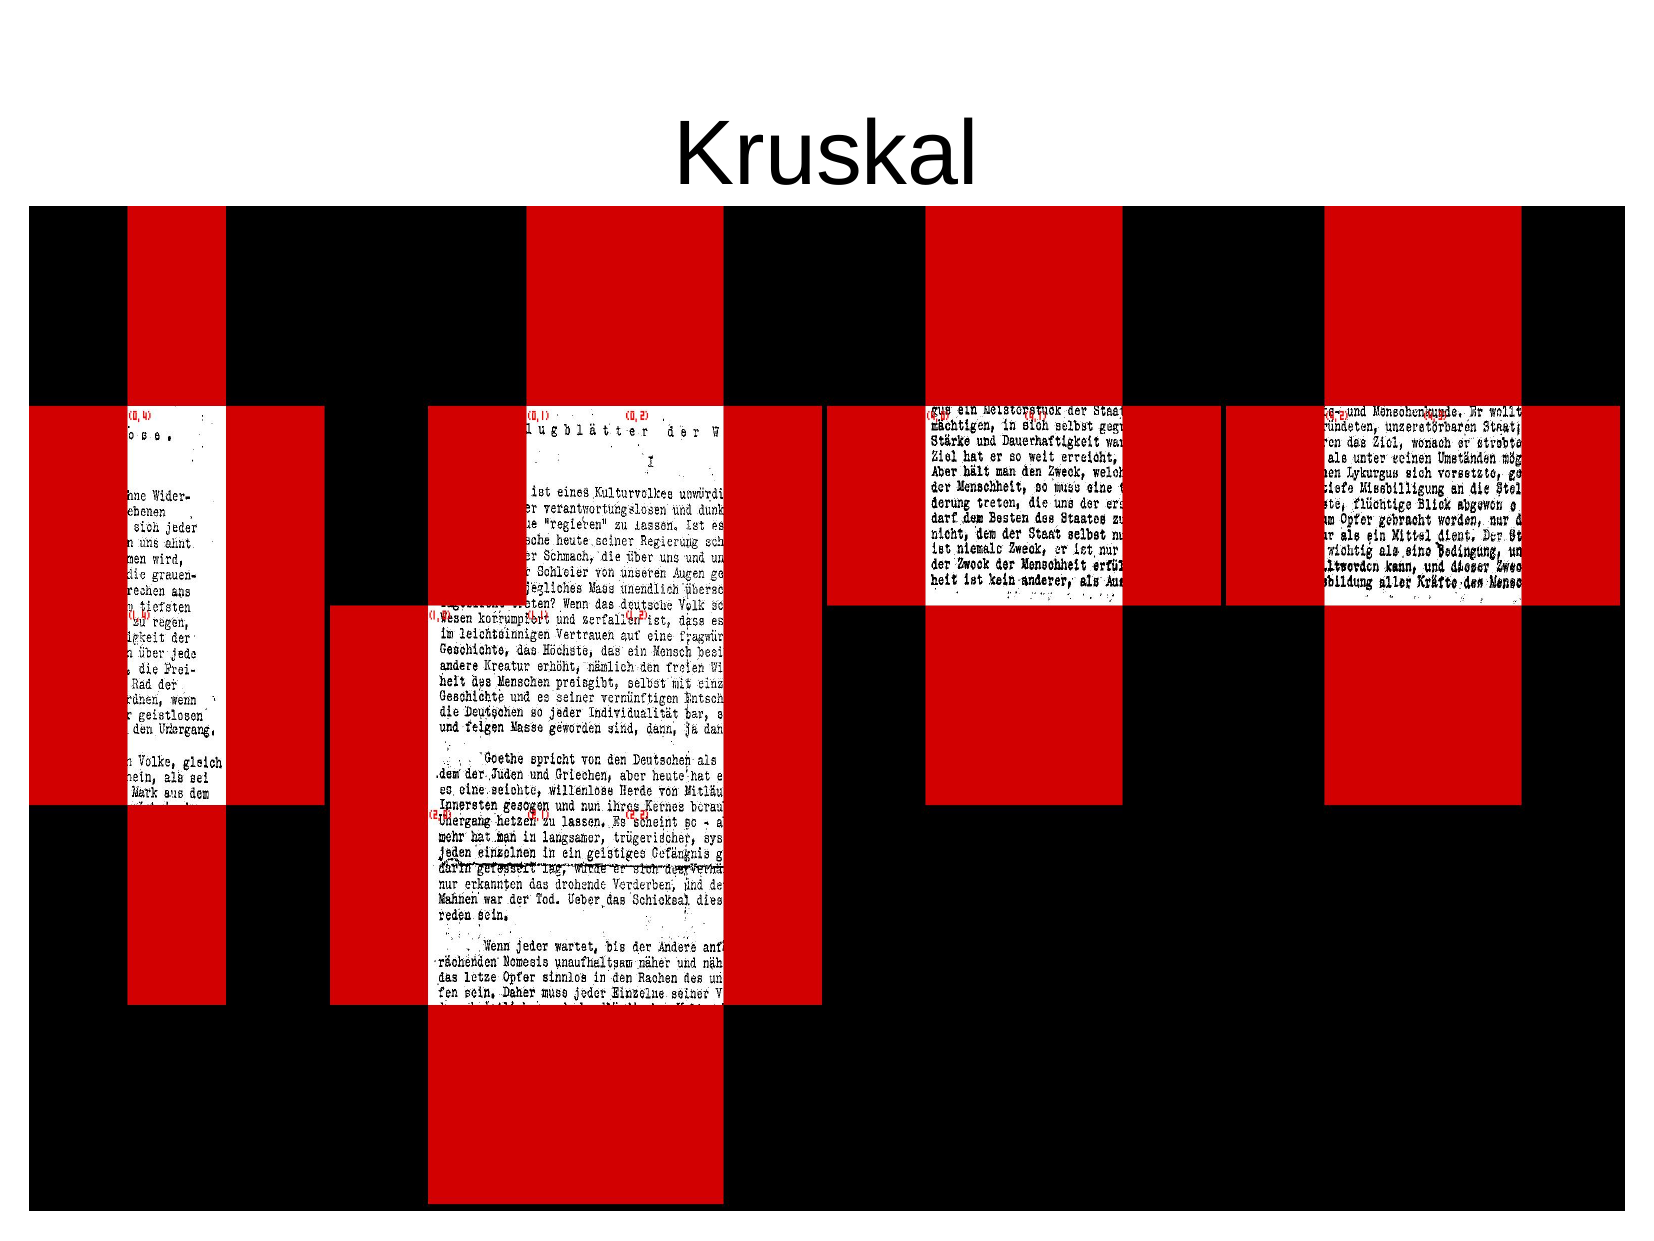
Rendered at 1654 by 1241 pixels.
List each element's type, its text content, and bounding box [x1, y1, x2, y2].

picture [29, 206, 1625, 1211]
title Kruskal [82, 49, 1571, 206]
